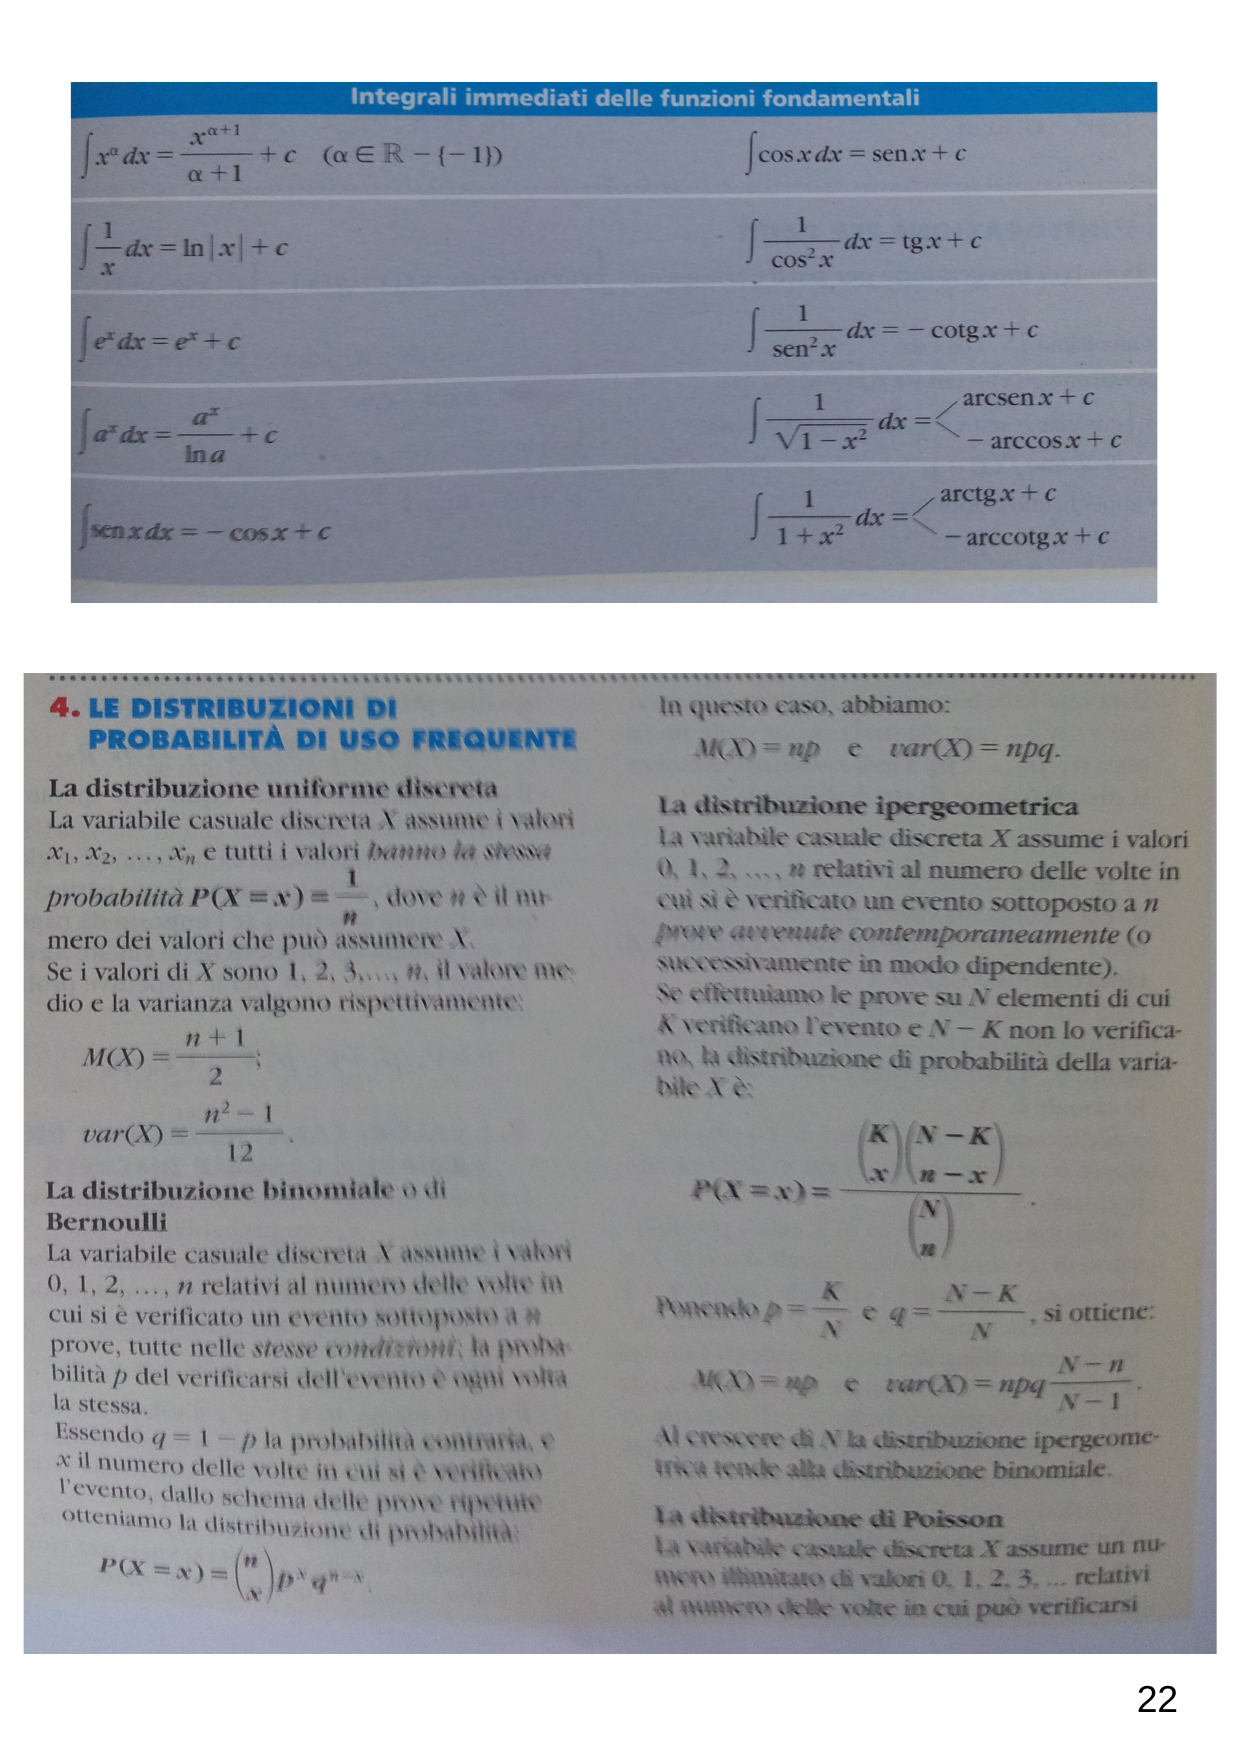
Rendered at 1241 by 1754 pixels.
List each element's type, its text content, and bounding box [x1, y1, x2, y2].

picture [70, 82, 1158, 603]
picture [23, 673, 1217, 1654]
text_box <number> [1122, 1671, 1217, 1729]
